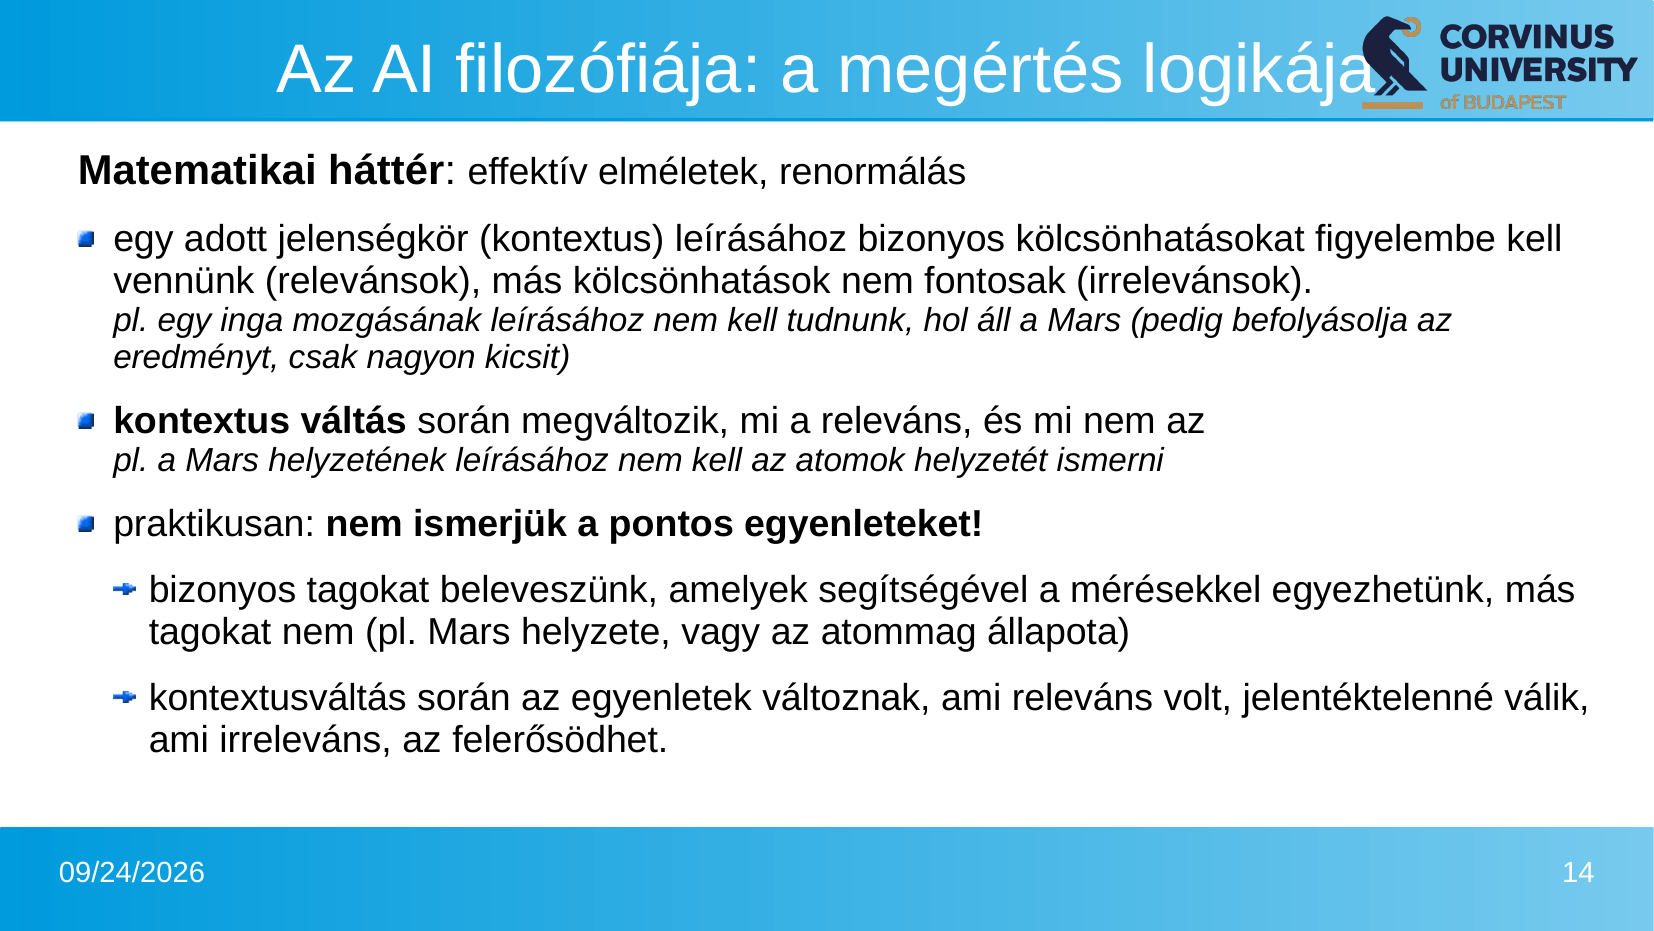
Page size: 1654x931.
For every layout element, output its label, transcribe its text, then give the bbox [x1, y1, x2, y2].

picture [1362, 16, 1638, 109]
title Az AI filozófiája: a megértés logikája [59, 29, 1362, 108]
text_box Matematikai háttér: effektív elméletek, renormálás egy adott jelenségkör (kontextus) leírásához bizonyos kölcsönhatásokat figyelembe kell vennünk (relevánsok), más kölcsönhatások nem fontosak (irrelevánsok). pl. egy inga mozgásának leírásához nem kell tudnunk, hol áll a Mars (pedig befolyásolja az eredményt, csak nagyon kicsit) kontextus váltás során megváltozik, mi a releváns, és mi nem az pl. a Mars helyzetének leírásához nem kell az atomok helyzetét ismerni praktikusan: nem ismerjük a pontos egyenleteket! bizonyos tagokat beleveszünk, amelyek segítségével a mérésekkel egyezhetünk, más tagokat nem (pl. Mars helyzete, vagy az atommag állapota) kontextusváltás során az egyenletek változnak, ami releváns volt, jelentéktelenné válik, ami irreleváns, az felerősödhet. [63, 139, 1636, 821]
